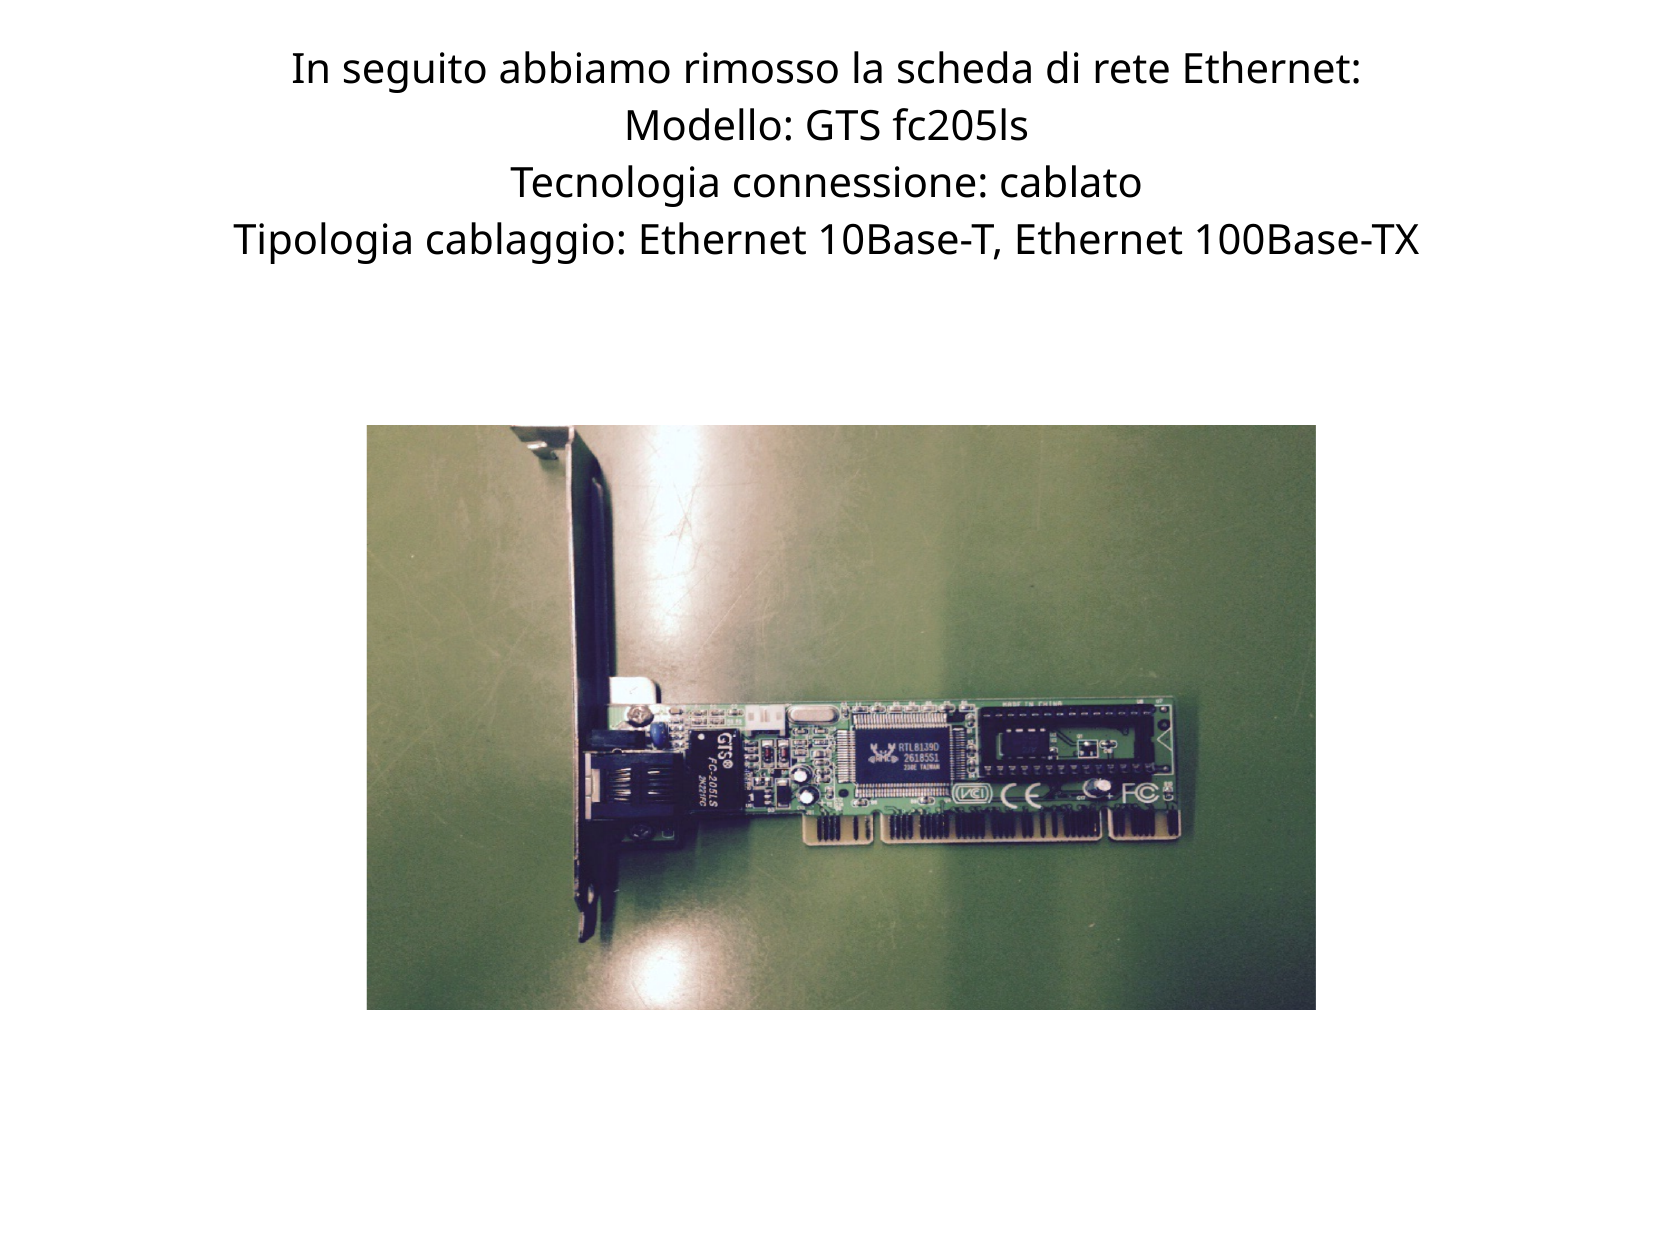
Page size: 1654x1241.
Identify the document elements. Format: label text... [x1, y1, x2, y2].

title In seguito abbiamo rimosso la scheda di rete Ethernet: Modello: GTS fc205ls Tecnologia connessione: cablato Tipologia cablaggio: Ethernet 10Base-T, Ethernet 100Base-TX [82, 49, 1571, 257]
picture [366, 424, 1316, 1010]
